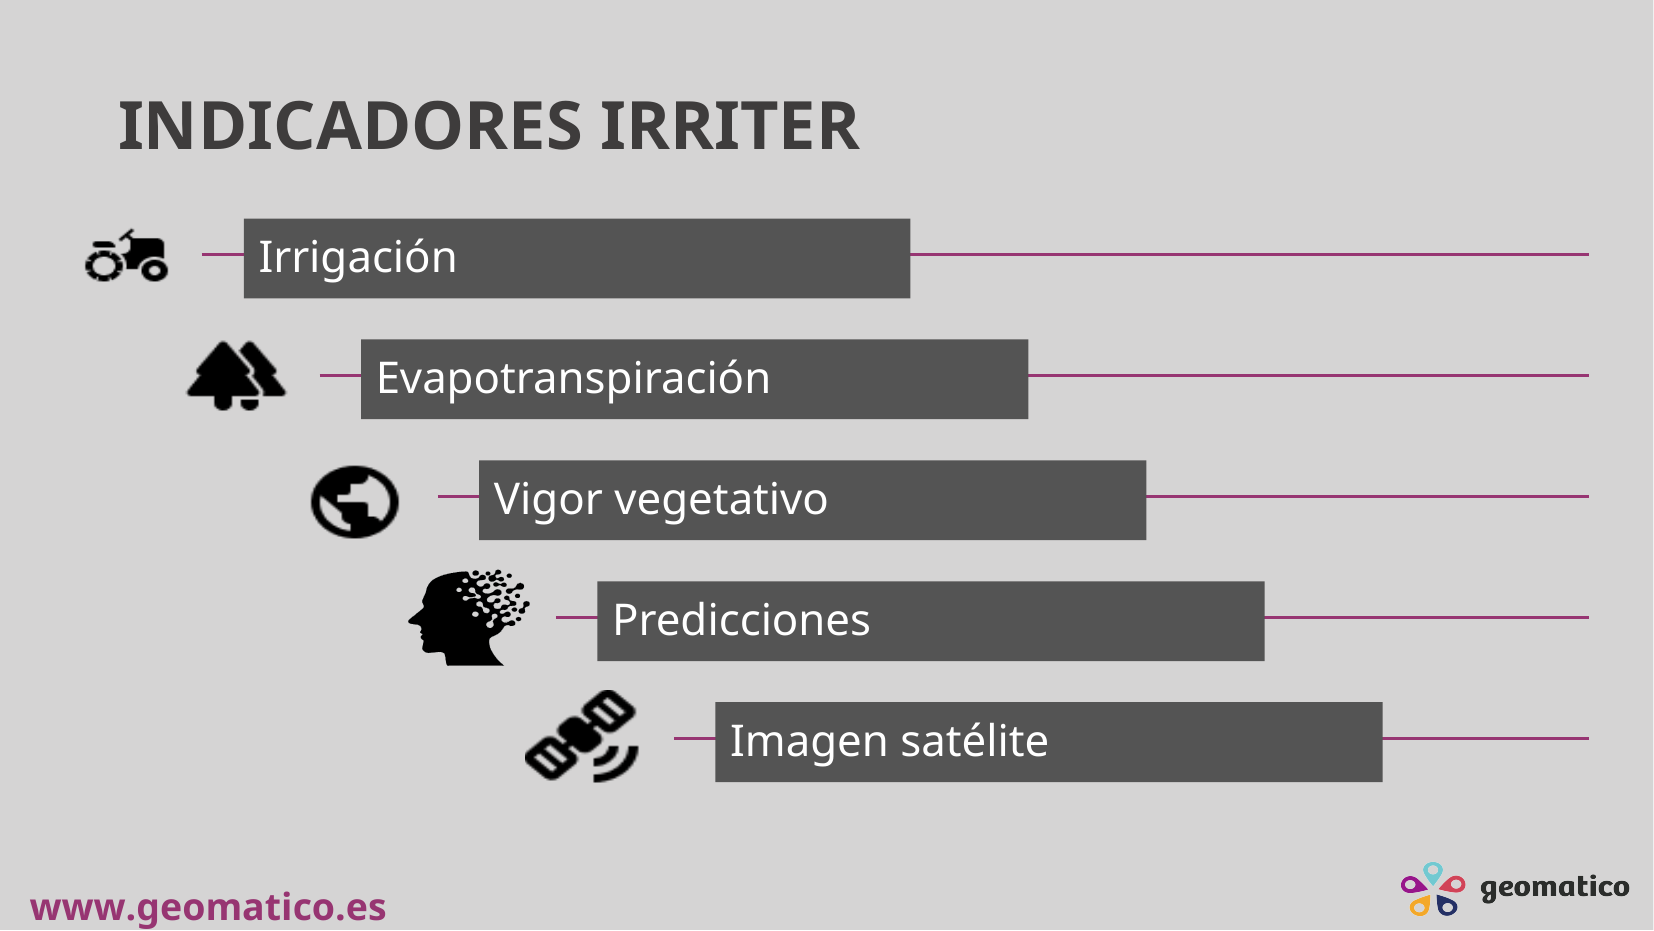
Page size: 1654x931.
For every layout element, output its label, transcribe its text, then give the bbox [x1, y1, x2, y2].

picture [1389, 856, 1642, 922]
text_box Imagen satélite [715, 702, 1383, 783]
text_box Predicciones [597, 581, 1265, 662]
text_box Evapotranspiración [361, 339, 1029, 420]
picture [184, 332, 290, 418]
text_box indicadores irRITER [118, 78, 1418, 167]
text_box Irrigación [243, 218, 911, 299]
picture [82, 220, 172, 294]
picture [525, 690, 644, 787]
picture [303, 459, 408, 546]
picture [408, 569, 530, 666]
text_box Vigor vegetativo [479, 460, 1147, 541]
